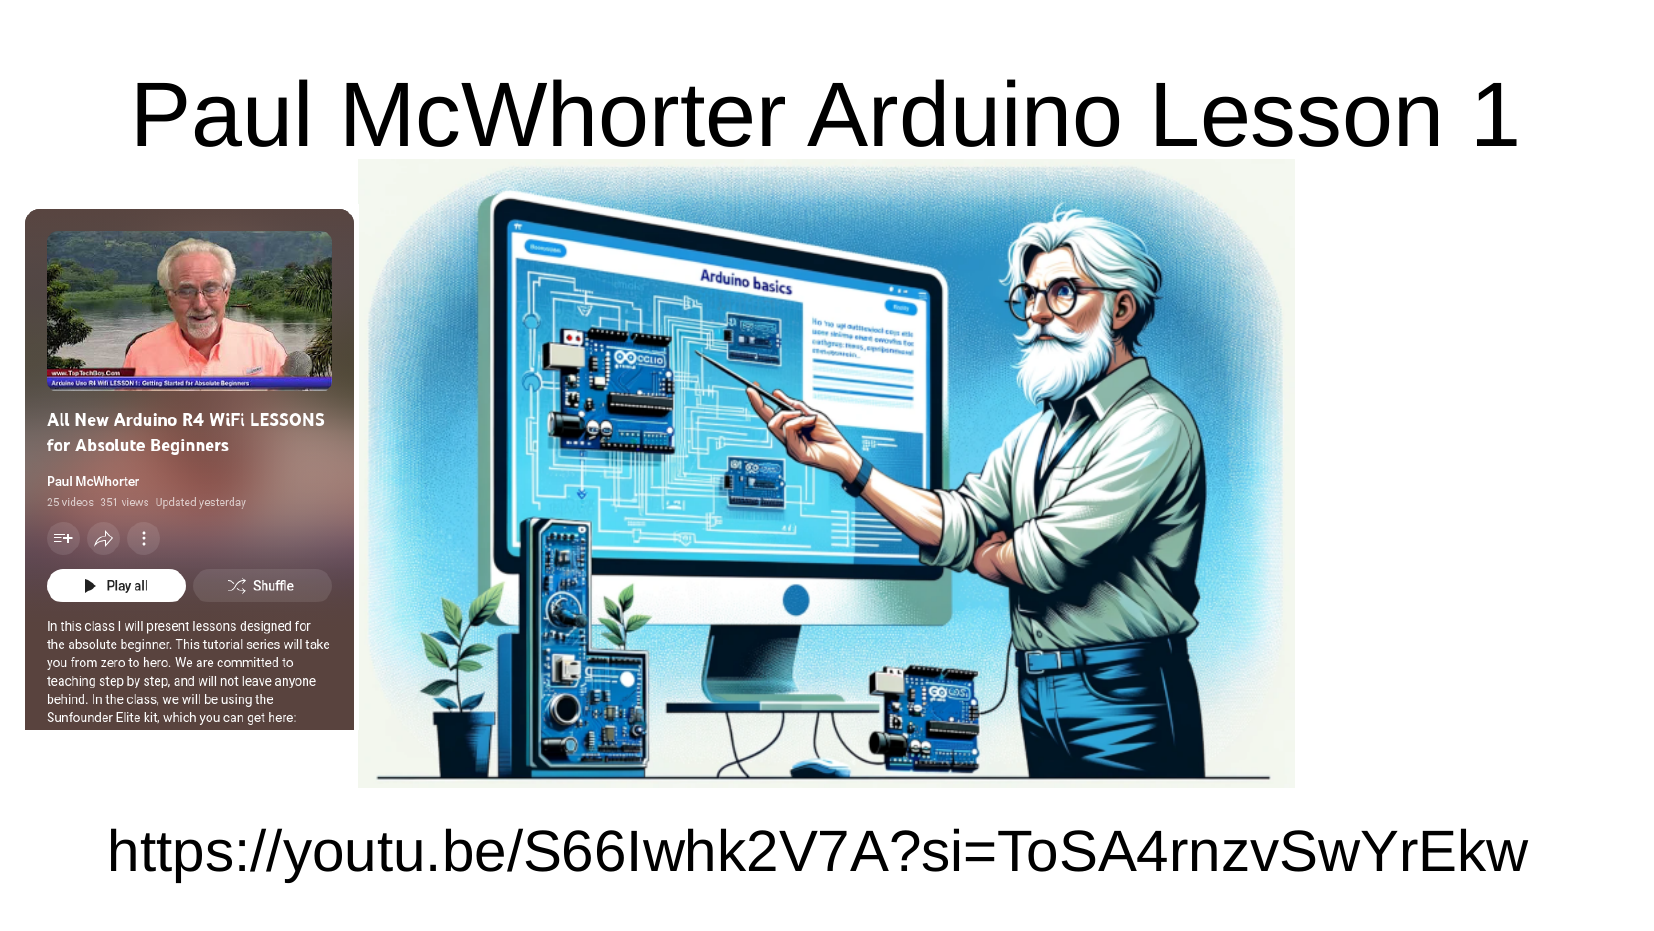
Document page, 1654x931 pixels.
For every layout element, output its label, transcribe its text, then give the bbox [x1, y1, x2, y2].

title Paul McWhorter Arduino Lesson 1 [82, 37, 1571, 193]
picture [19, 159, 1295, 788]
subtitle https://youtu.be/S66Iwhk2V7A?si=ToSA4rnzvSwYrEkw [75, 787, 1564, 915]
